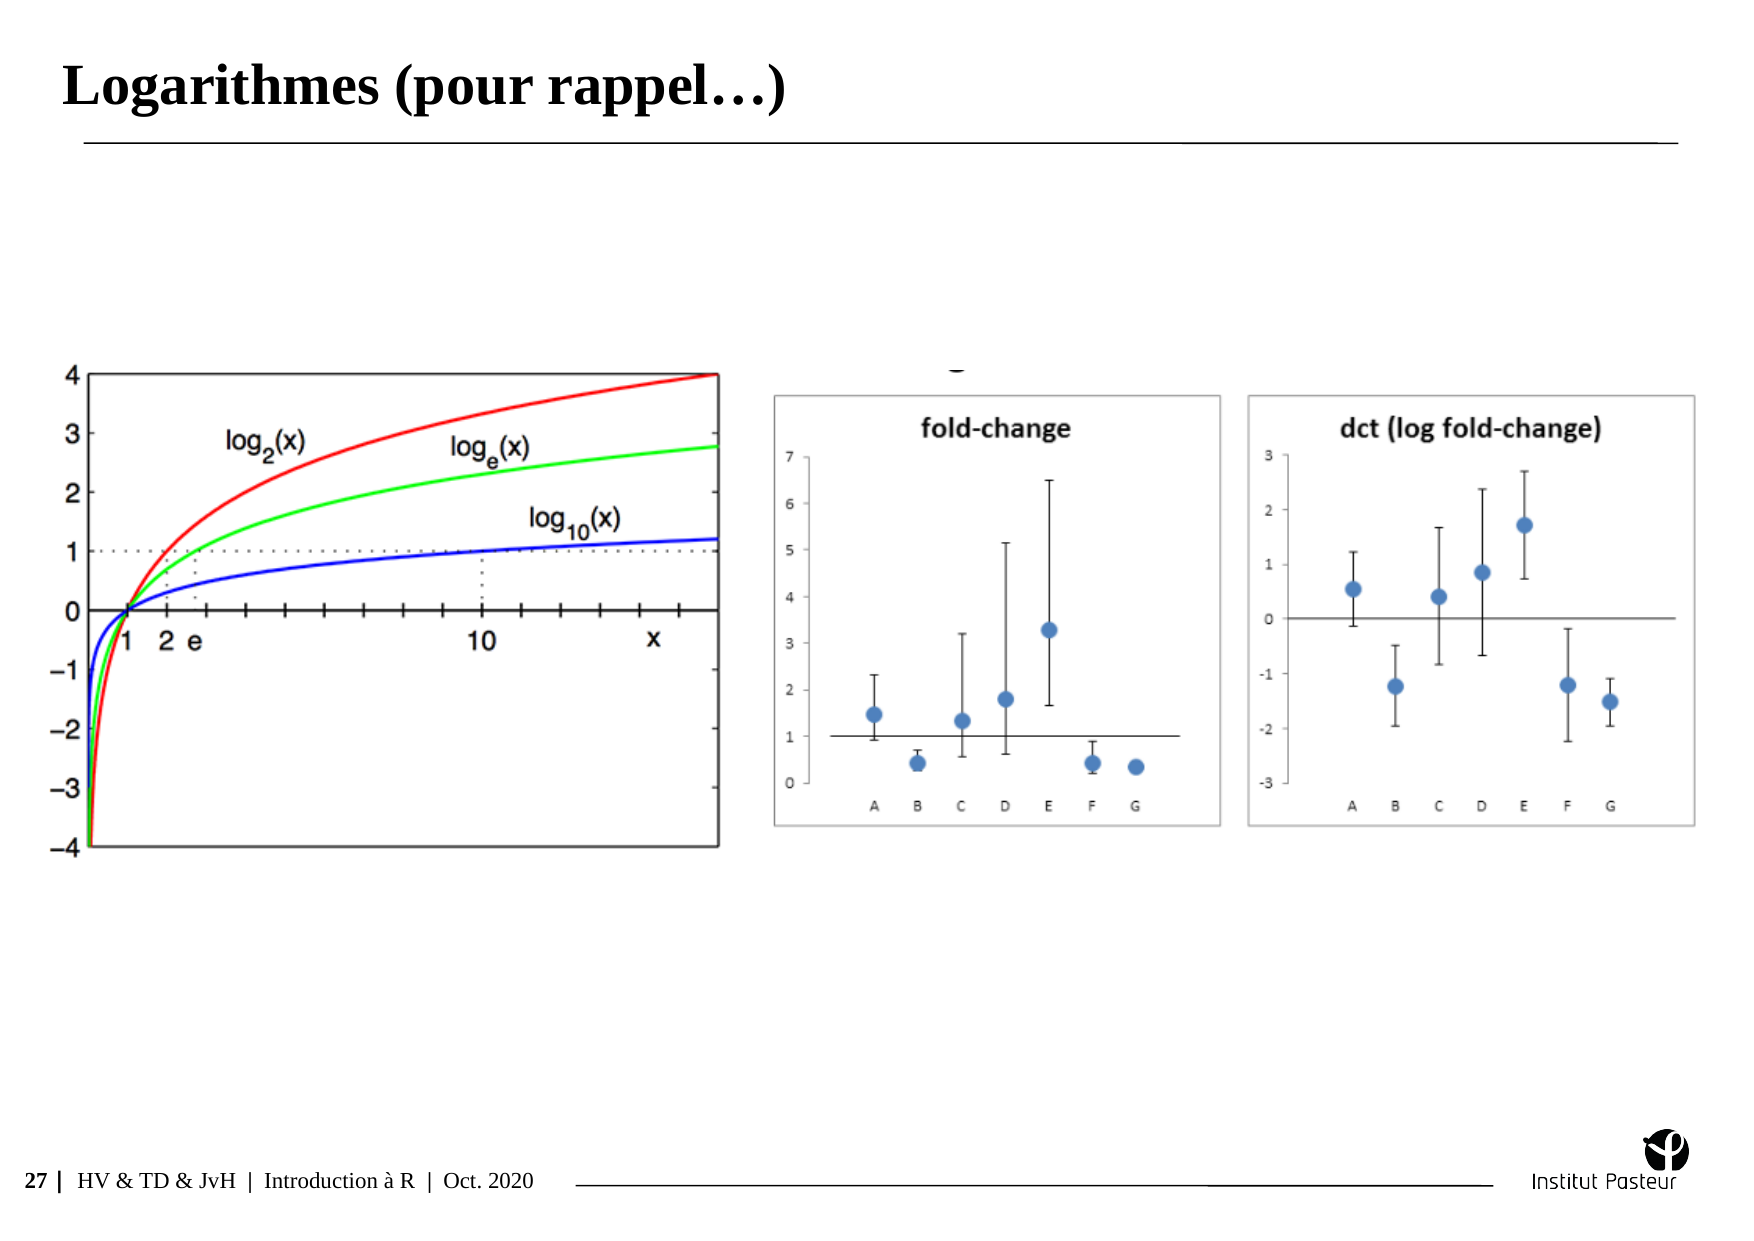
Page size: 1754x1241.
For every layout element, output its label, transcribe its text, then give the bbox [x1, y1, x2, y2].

text_box Logarithmes (pour rappel…) [62, 2, 1692, 160]
picture [749, 370, 1729, 851]
picture [1533, 1129, 1689, 1189]
picture [49, 359, 725, 861]
